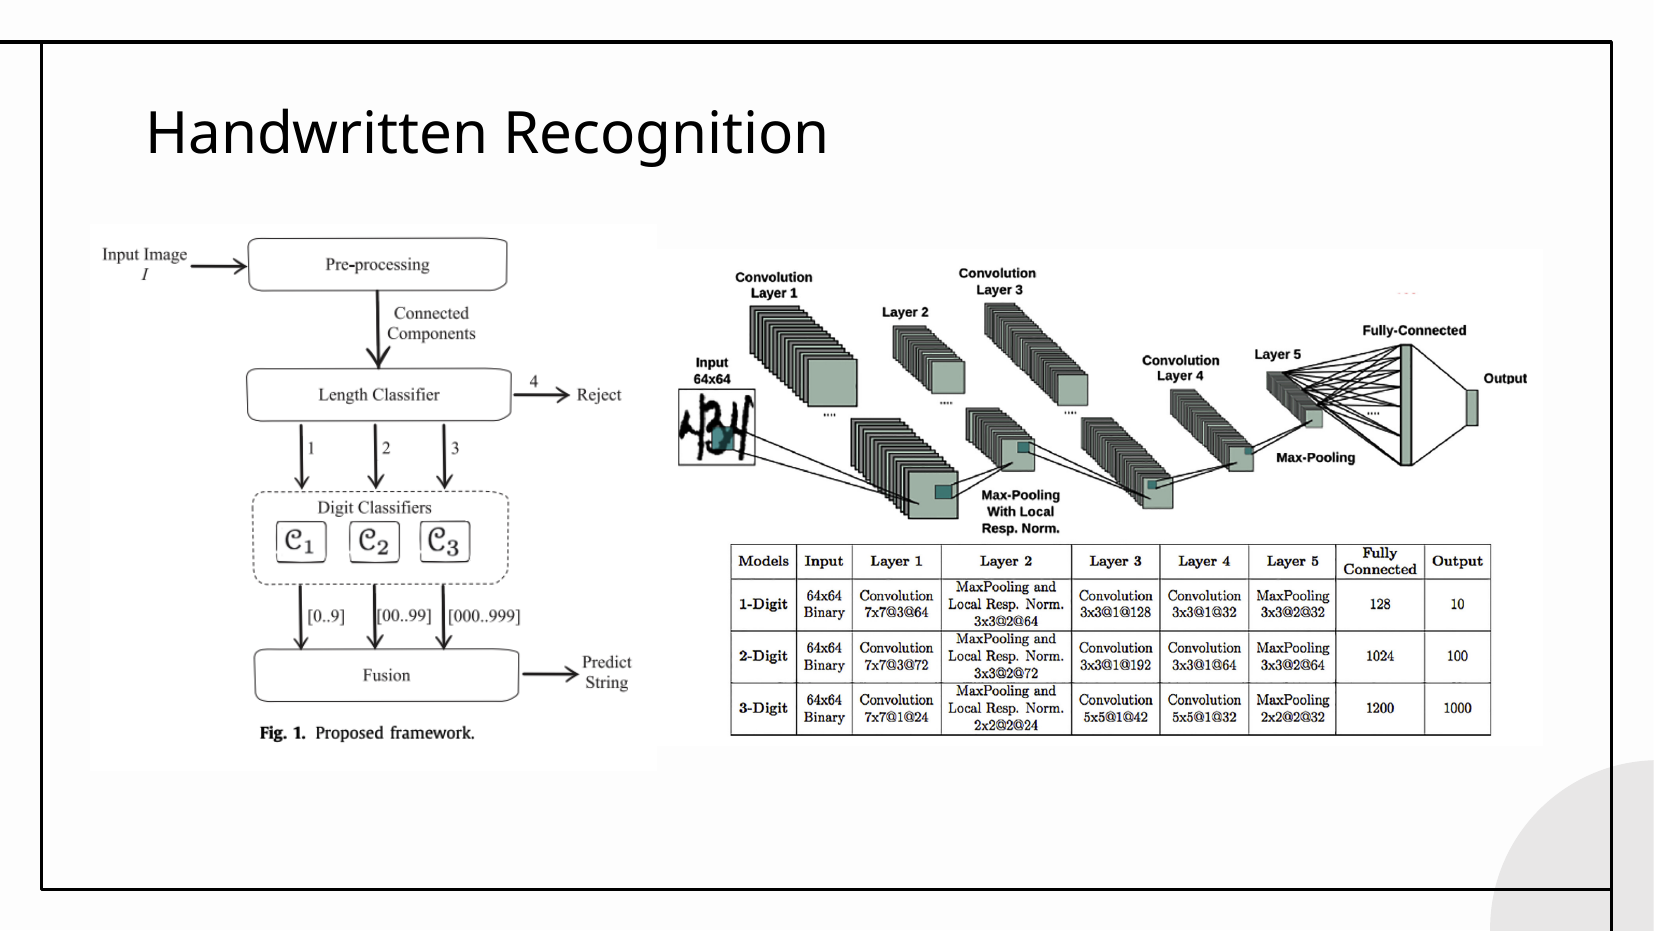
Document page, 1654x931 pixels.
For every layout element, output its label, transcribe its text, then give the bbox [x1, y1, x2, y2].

title Handwritten Recognition [130, 80, 1524, 184]
picture [90, 224, 1543, 771]
